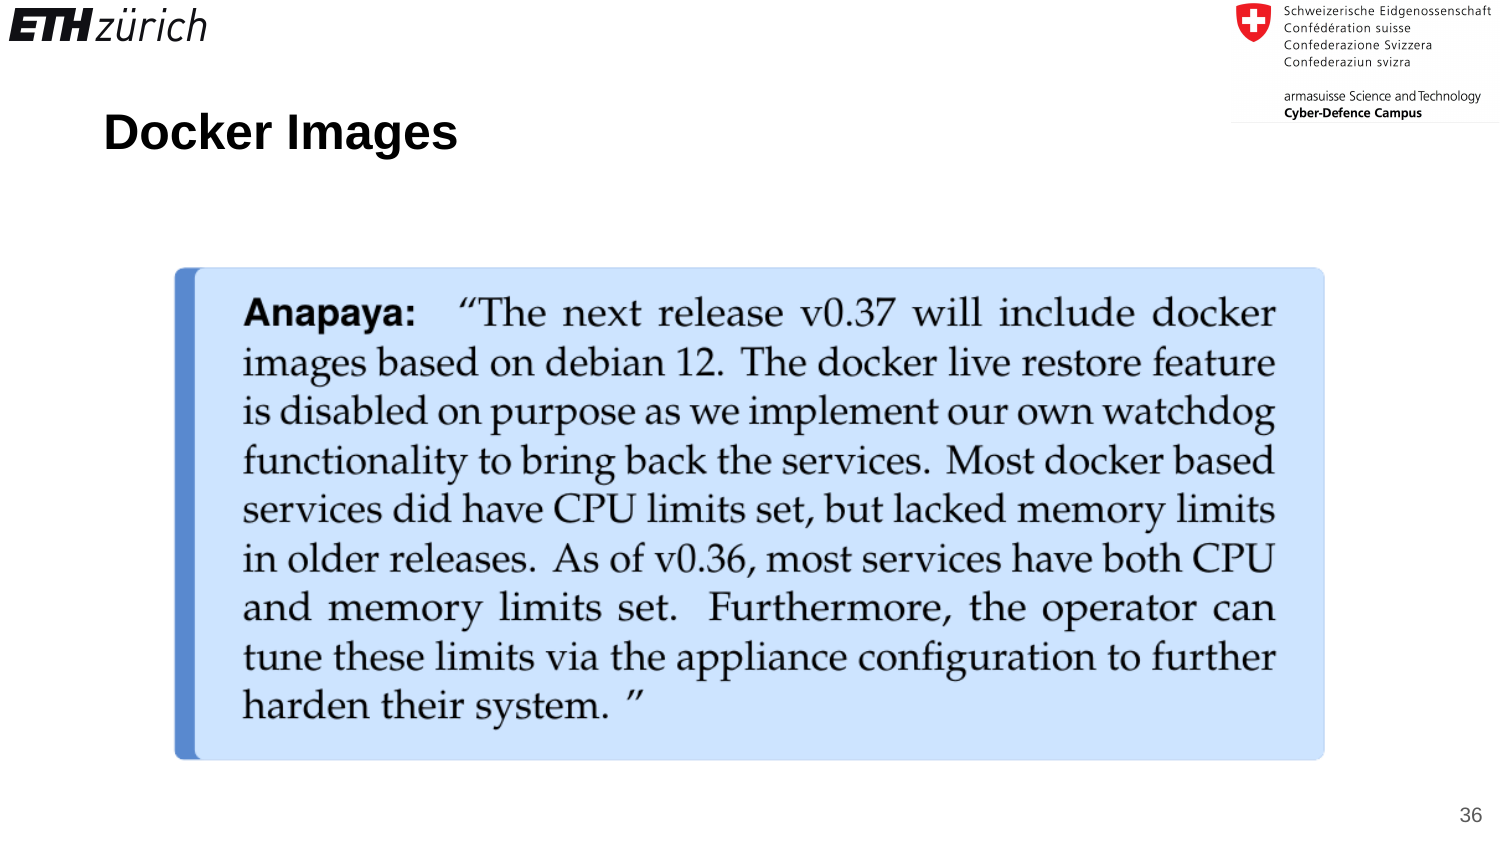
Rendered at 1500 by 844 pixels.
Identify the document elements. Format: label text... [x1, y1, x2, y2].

picture [8, 8, 207, 42]
text_box Docker Images [88, 88, 1182, 178]
picture [169, 260, 1331, 768]
picture [1231, 0, 1500, 123]
